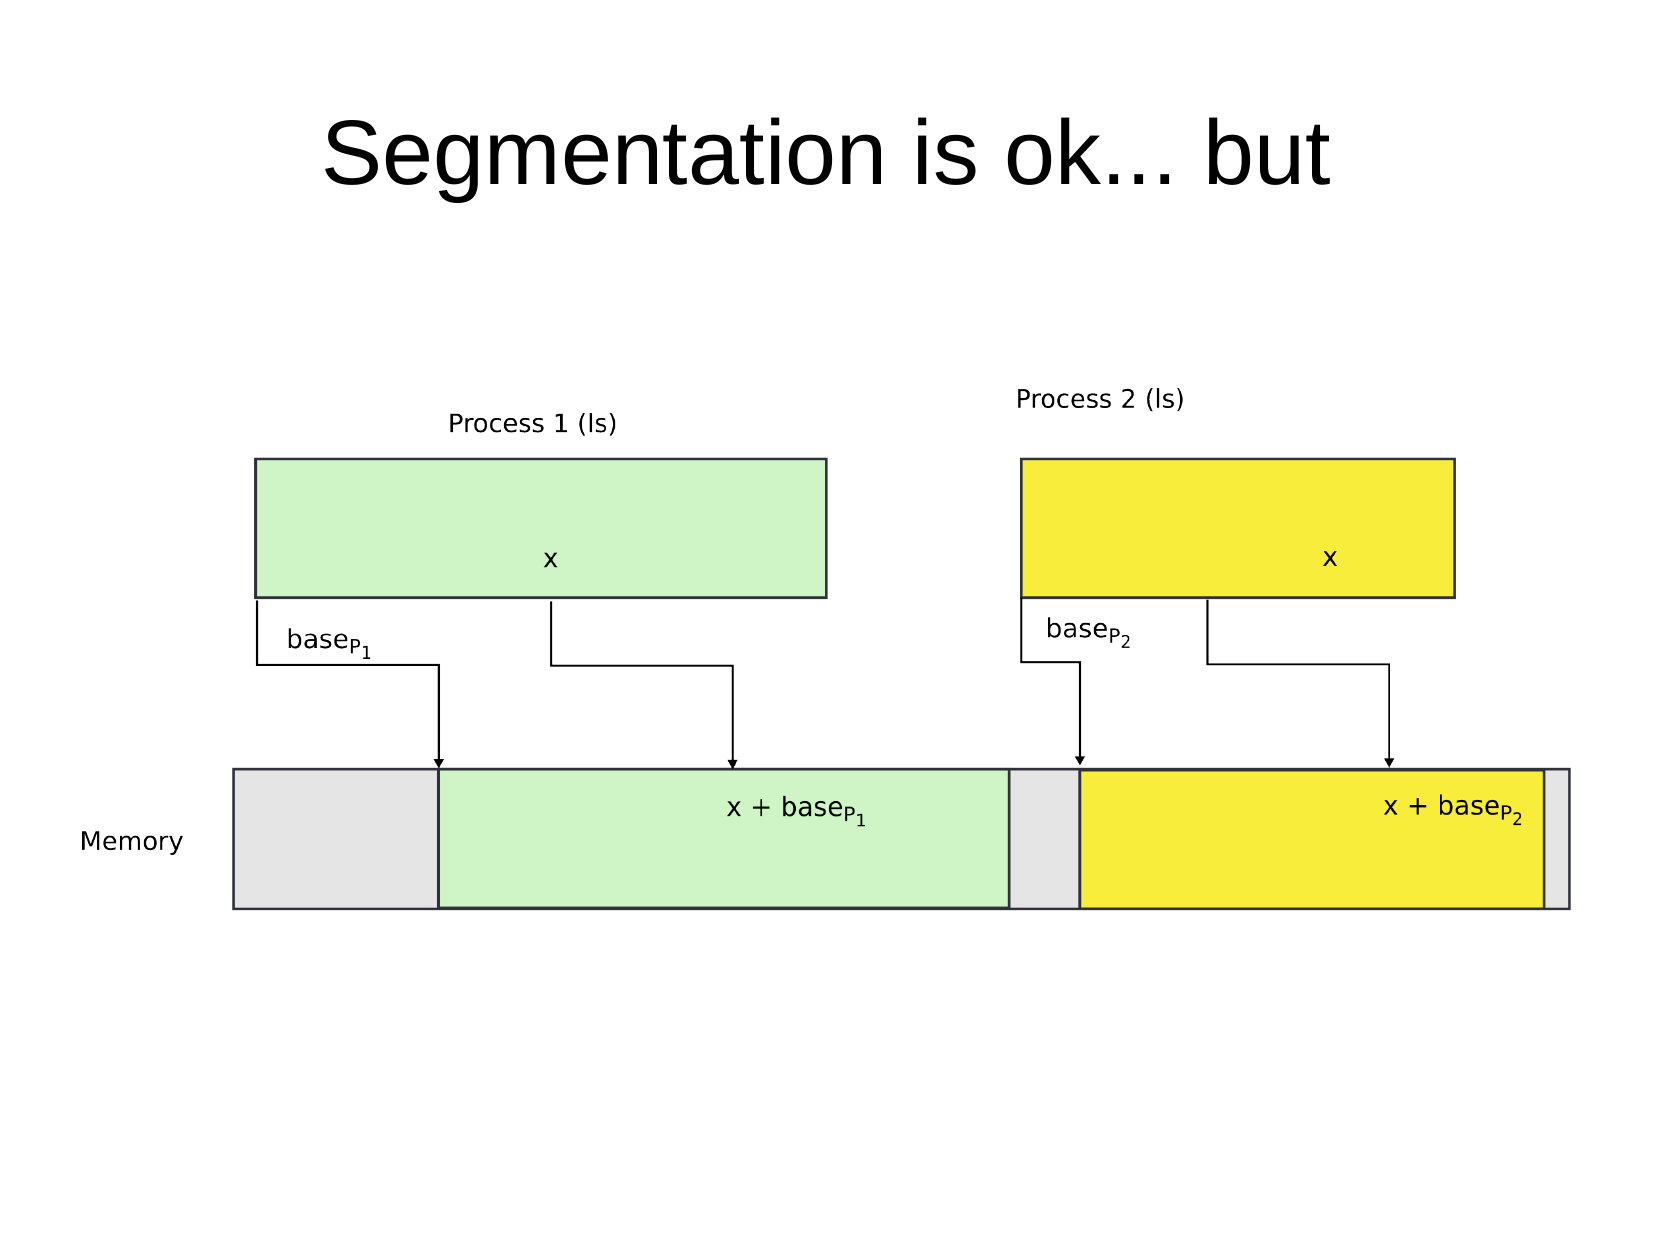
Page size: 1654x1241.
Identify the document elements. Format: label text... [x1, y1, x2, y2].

title Segmentation is ok... but [82, 49, 1571, 257]
picture [82, 388, 1571, 911]
